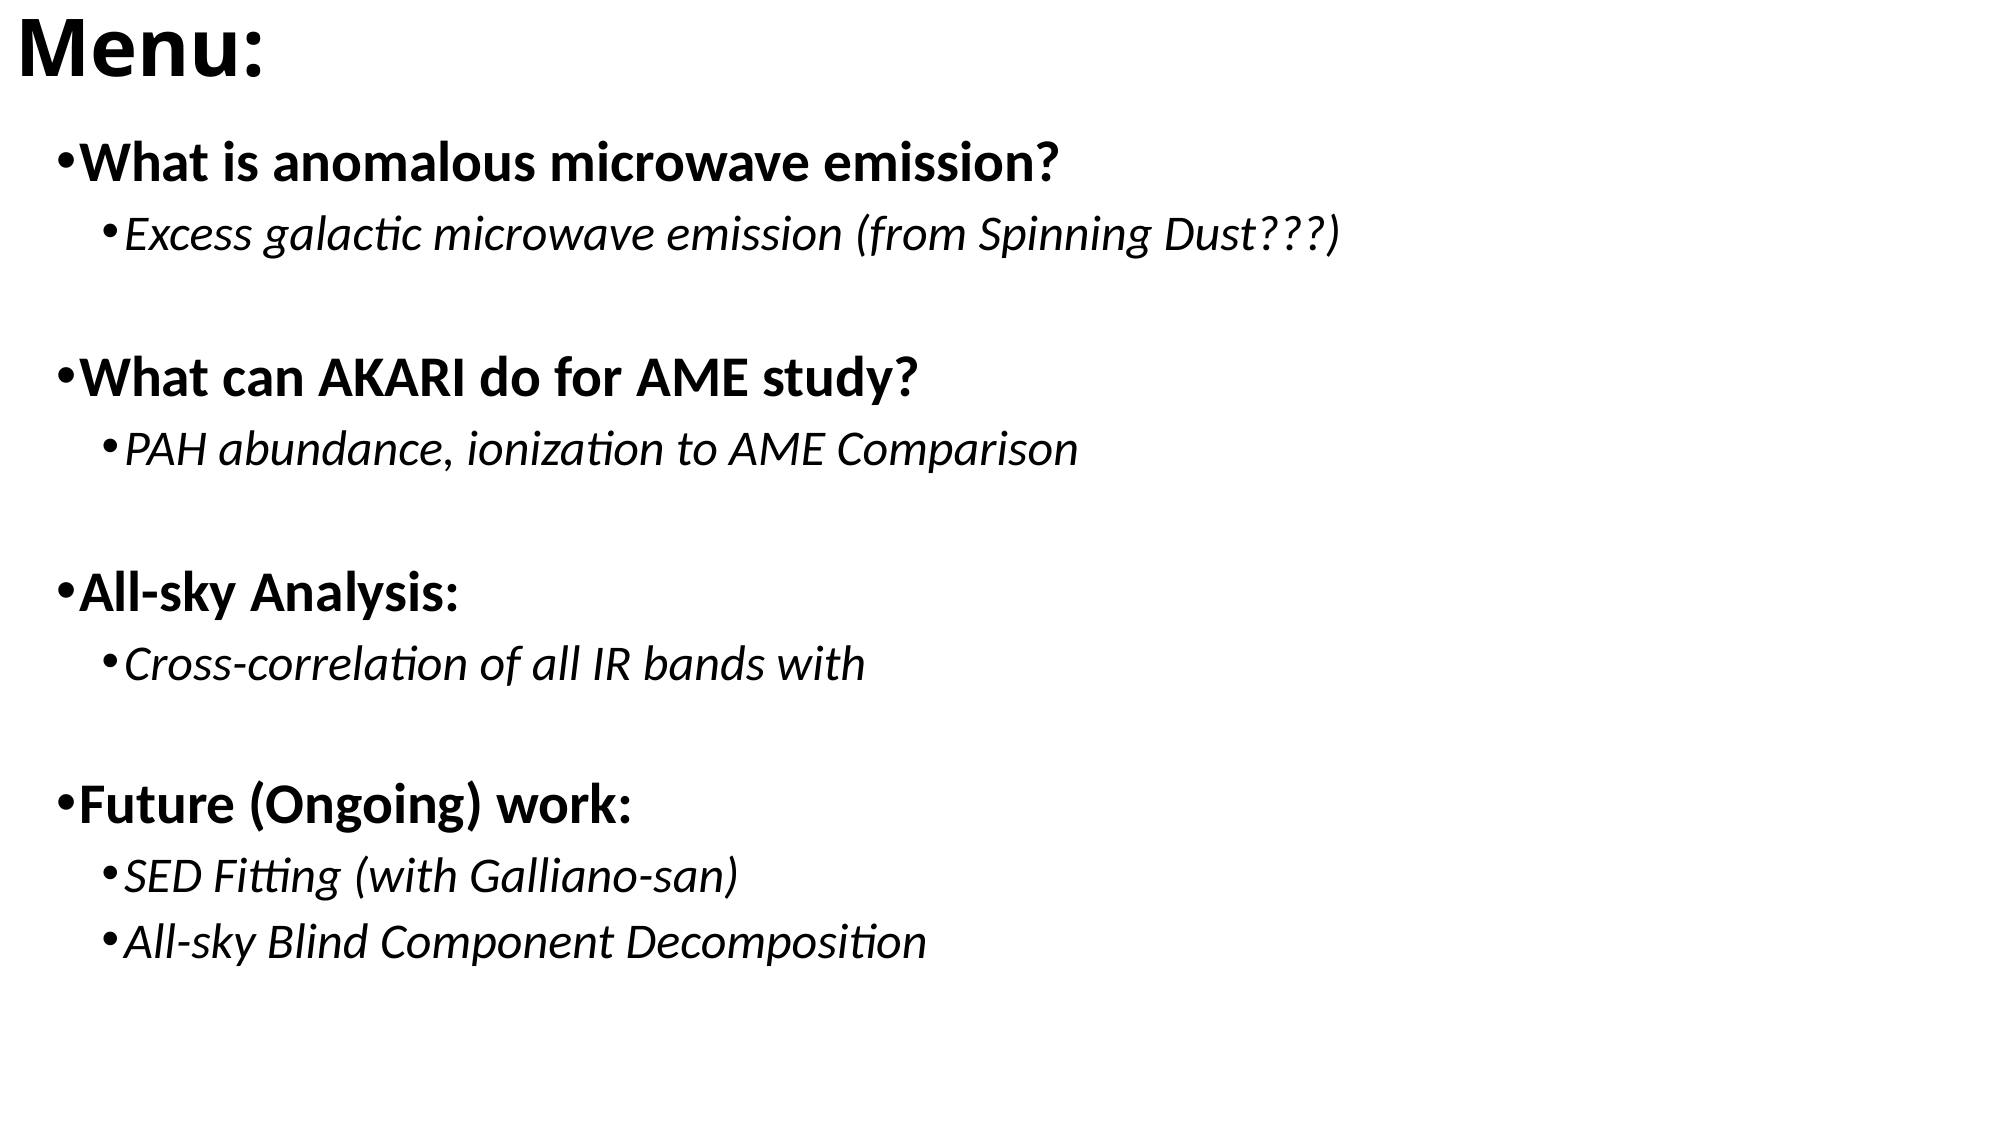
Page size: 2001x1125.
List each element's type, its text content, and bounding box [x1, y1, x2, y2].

list What is anomalous microwave emission? Excess galactic microwave emission (from Spinning Dust???) What can AKARI do for AME study? PAH abundance, ionization to AME Comparison All-sky Analysis: Cross-correlation of all IR bands with Future (Ongoing) work: SED Fitting (with Galliano-san) All-sky Blind Component Decomposition [41, 124, 2000, 1125]
title Menu: [0, 0, 1863, 102]
